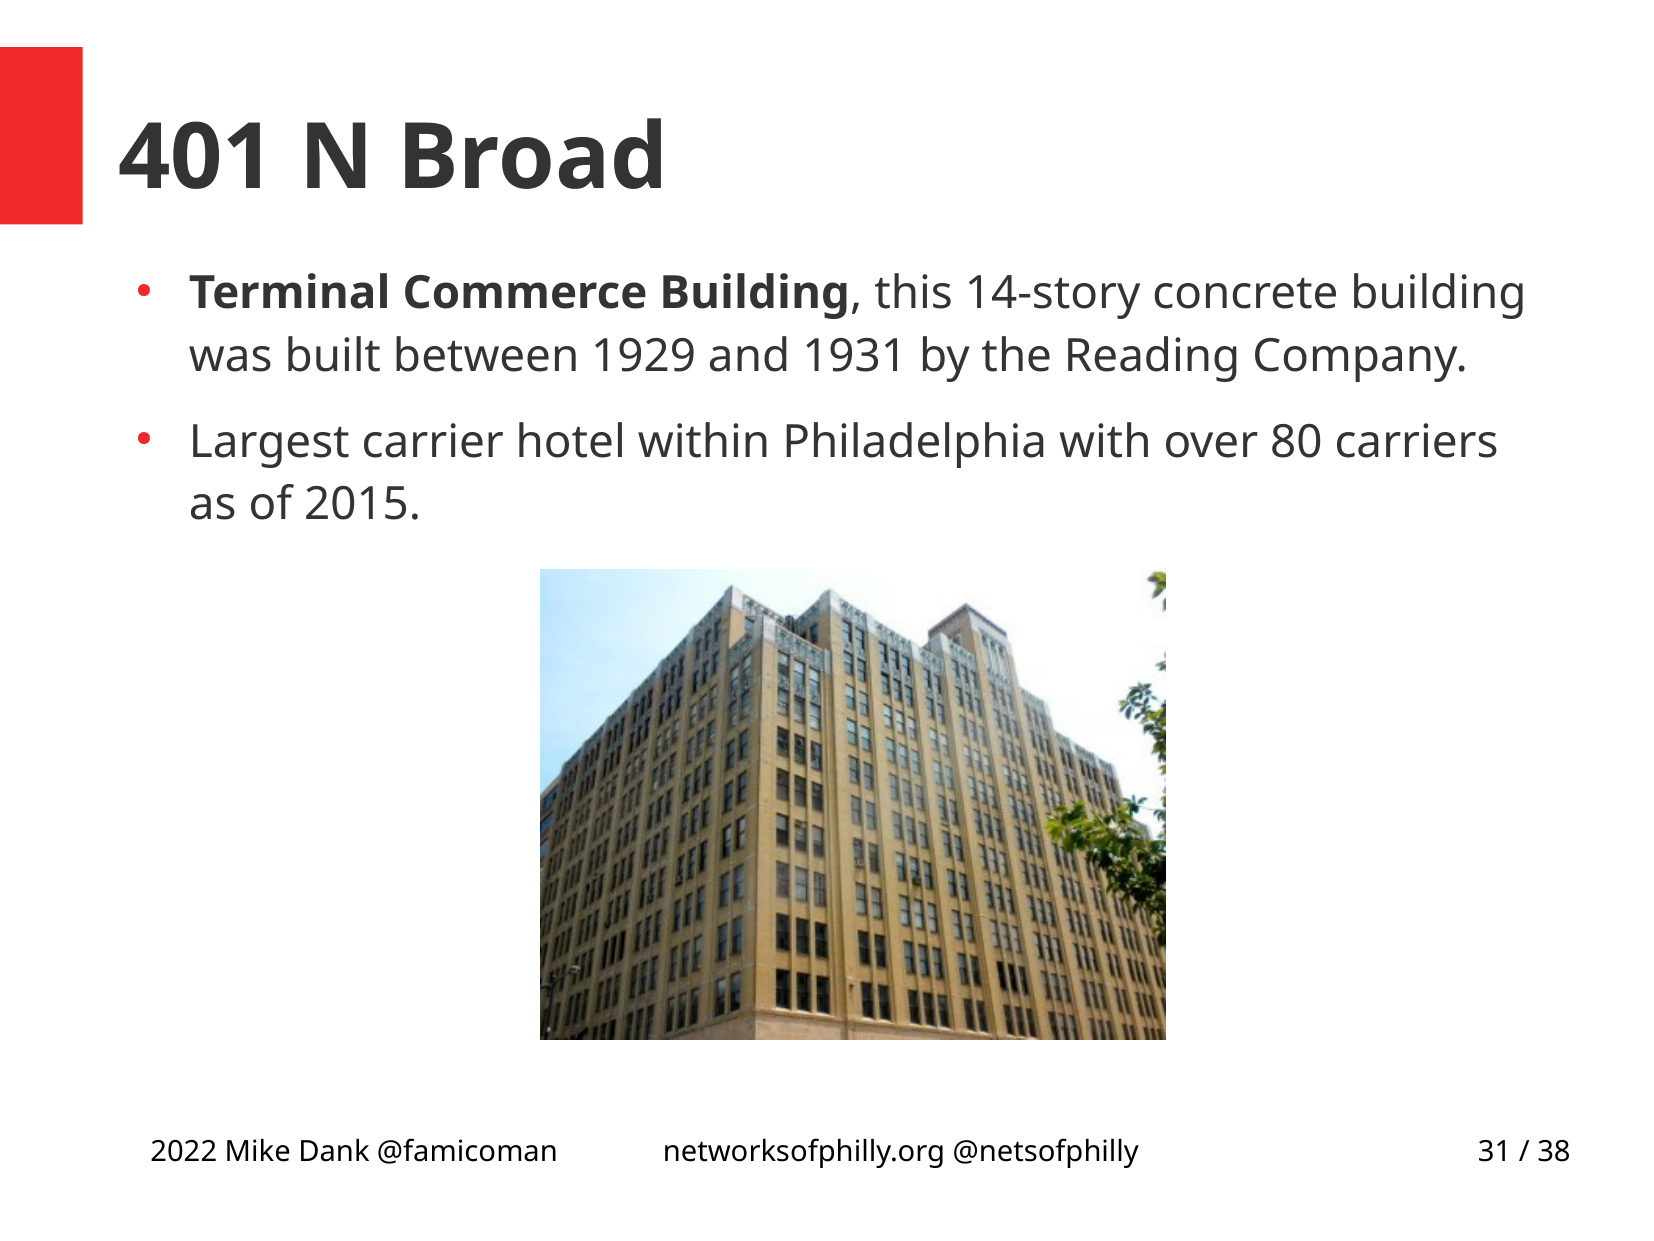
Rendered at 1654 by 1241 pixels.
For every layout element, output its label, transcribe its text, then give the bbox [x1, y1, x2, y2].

picture [540, 569, 1166, 1040]
title 401 N Broad [118, 49, 1571, 257]
list Terminal Commerce Building, this 14-story concrete building was built between 1929 and 1931 by the Reading Company. Largest carrier hotel within Philadelphia with over 80 carriers as of 2015. [118, 259, 1536, 980]
